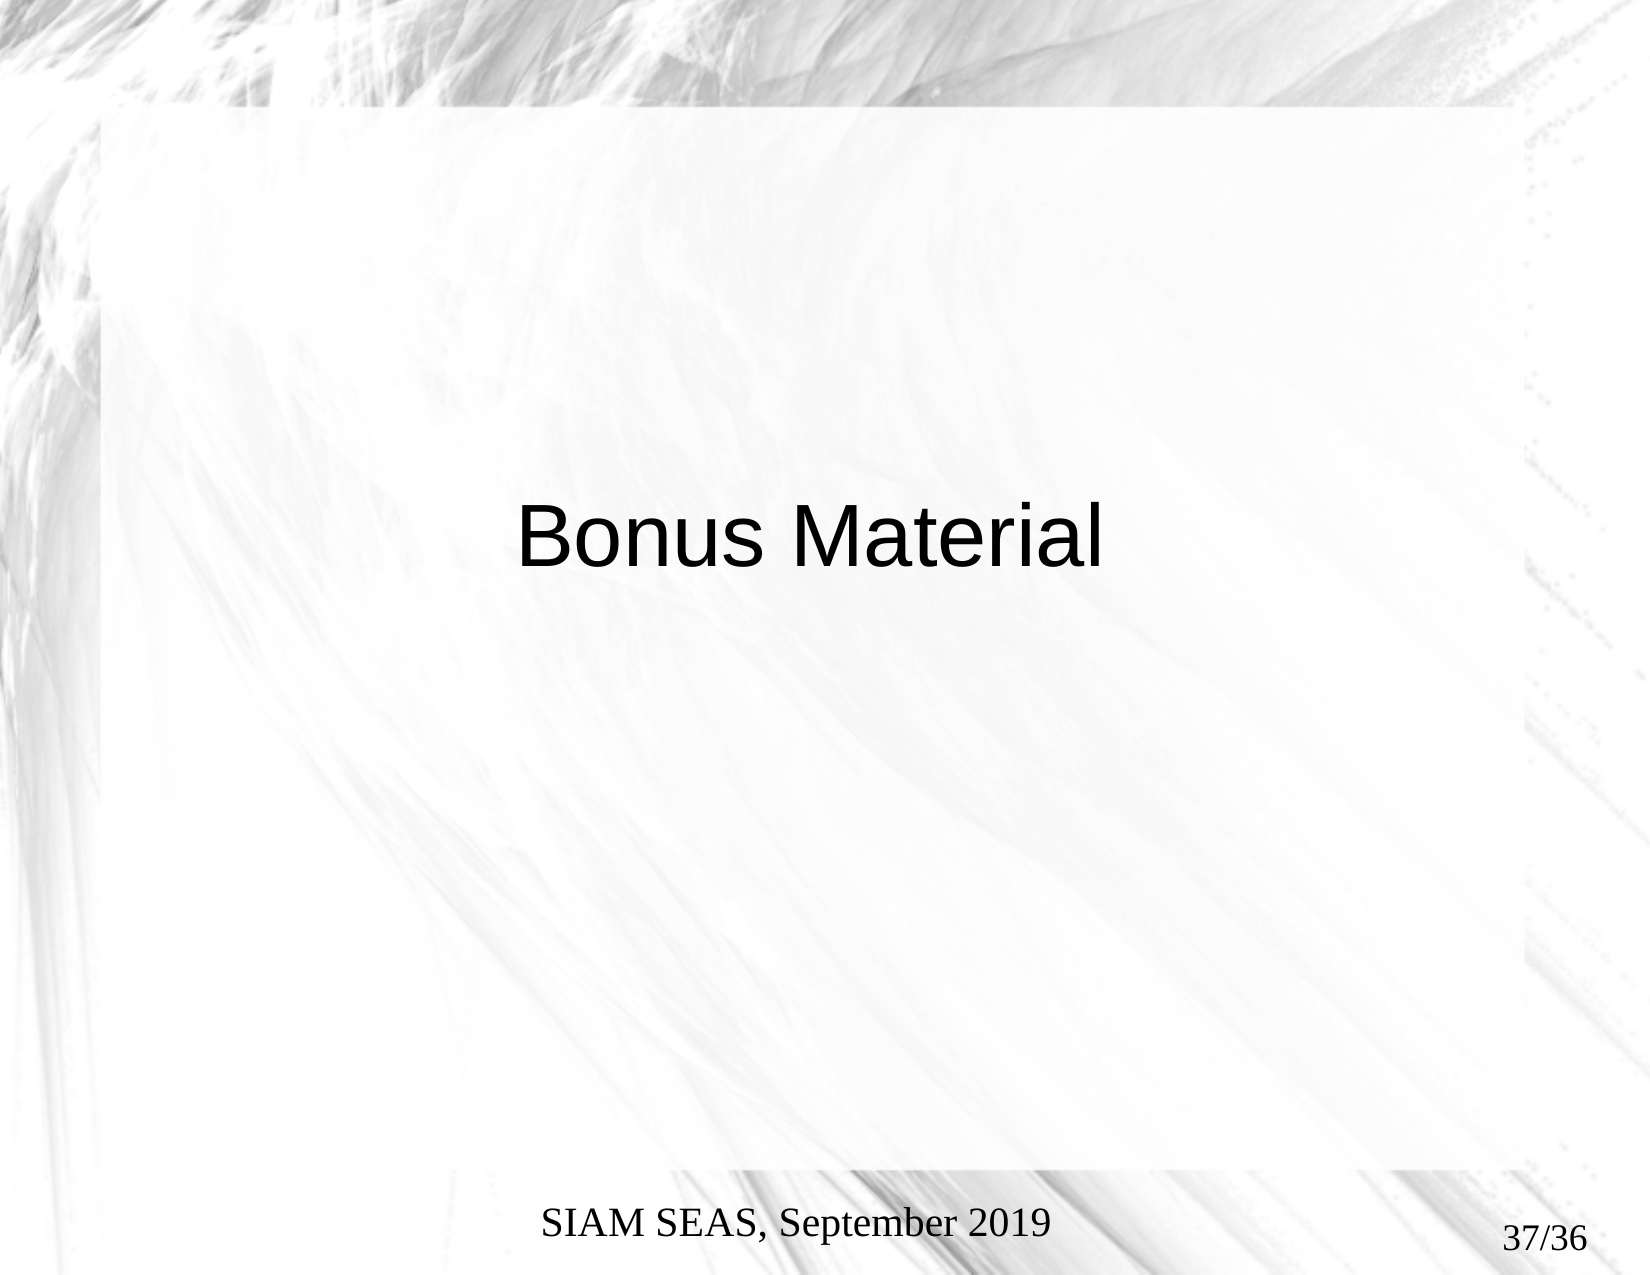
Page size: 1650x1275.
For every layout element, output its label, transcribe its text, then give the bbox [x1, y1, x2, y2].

picture [0, 0, 1650, 1275]
title Bonus Material [117, 449, 1503, 623]
